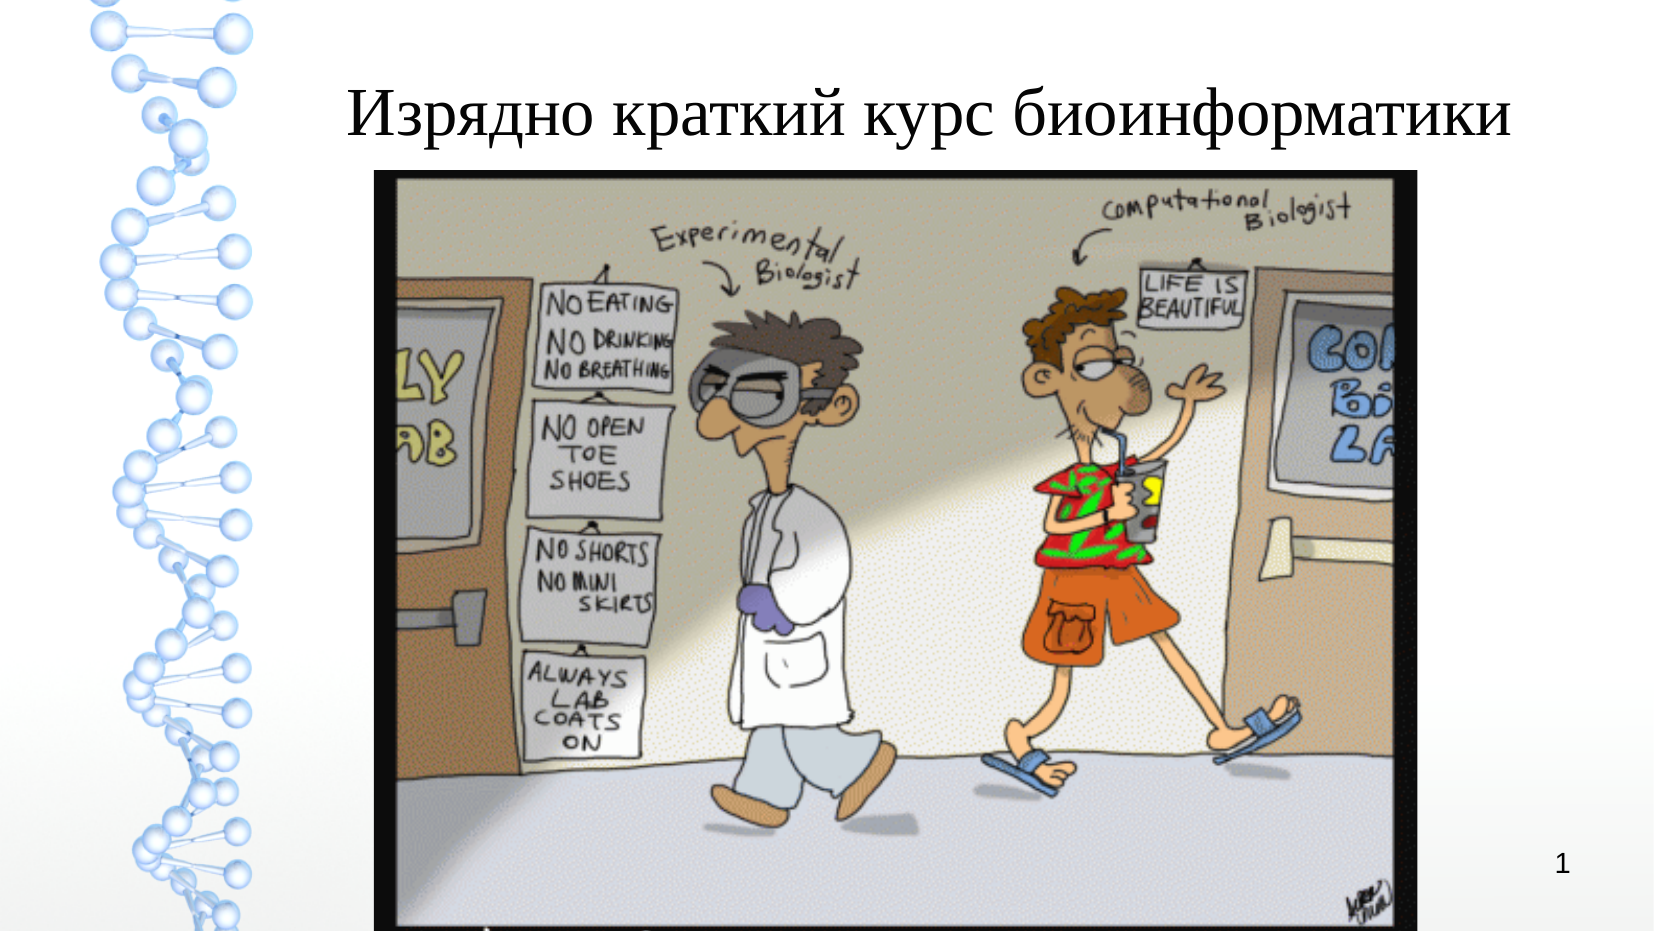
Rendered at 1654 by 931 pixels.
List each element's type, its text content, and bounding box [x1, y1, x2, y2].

title Изрядно краткий курс биоинформатики [265, 35, 1595, 189]
picture [0, 0, 1654, 931]
